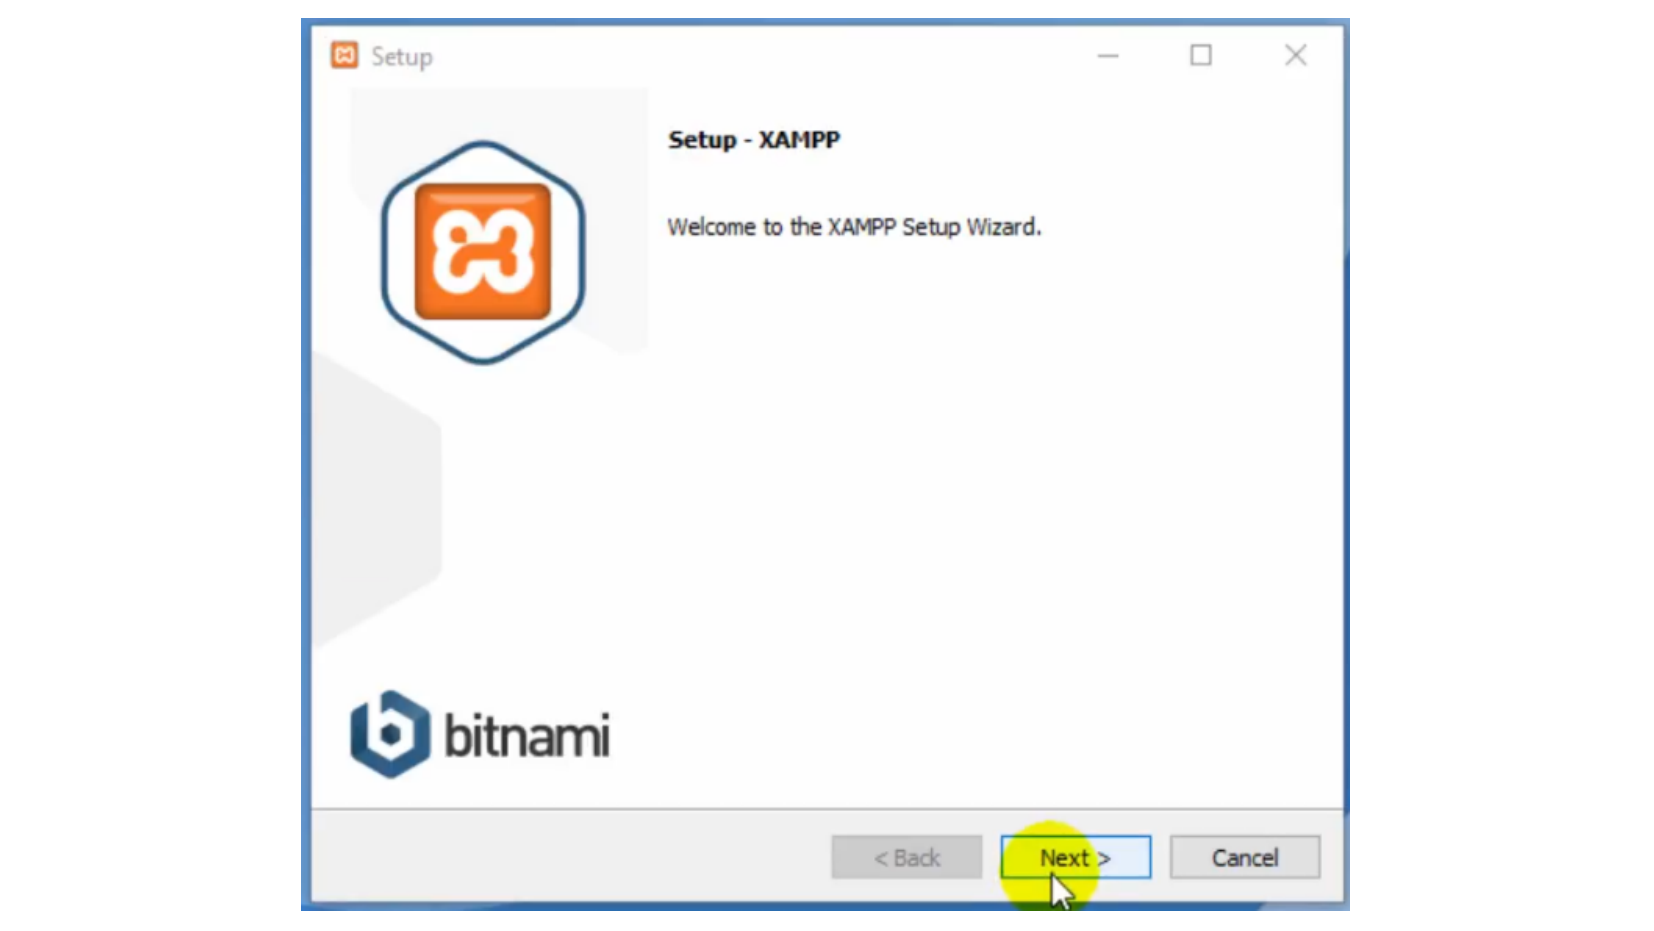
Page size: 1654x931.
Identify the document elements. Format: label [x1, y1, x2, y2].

picture [301, 18, 1350, 911]
